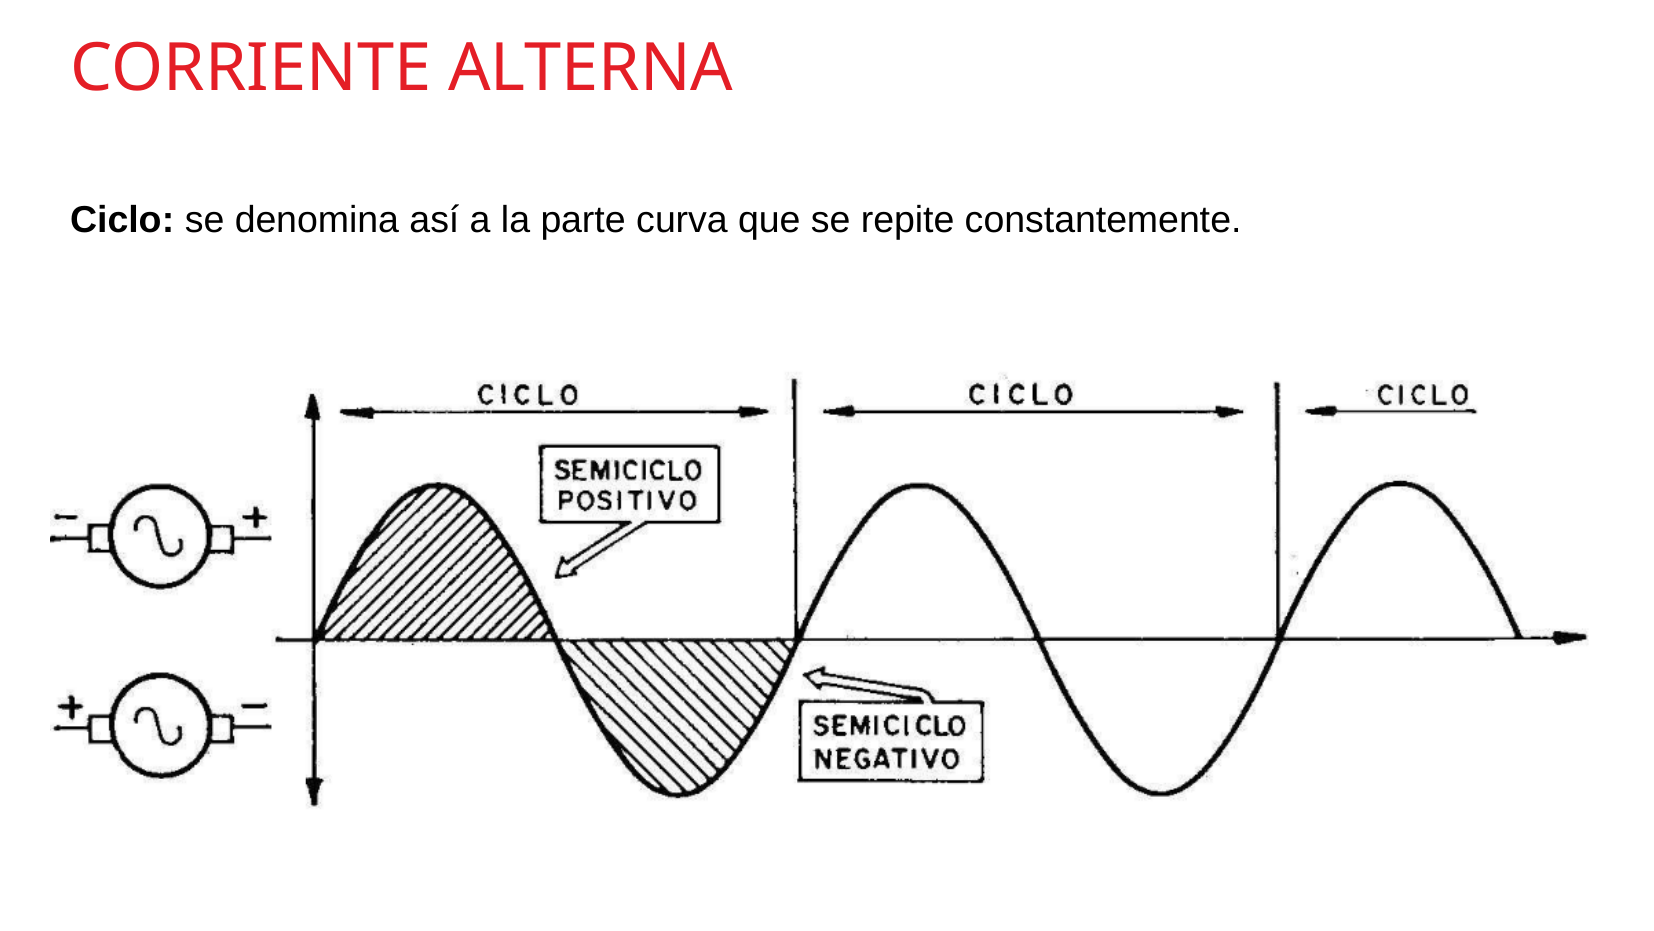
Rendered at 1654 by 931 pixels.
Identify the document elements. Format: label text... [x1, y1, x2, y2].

picture [50, 350, 1604, 841]
text_box Ciclo: se denomina así a la parte curva que se repite constantemente. [55, 191, 1257, 249]
title CORRIENTE ALTERNA [70, 11, 1347, 118]
